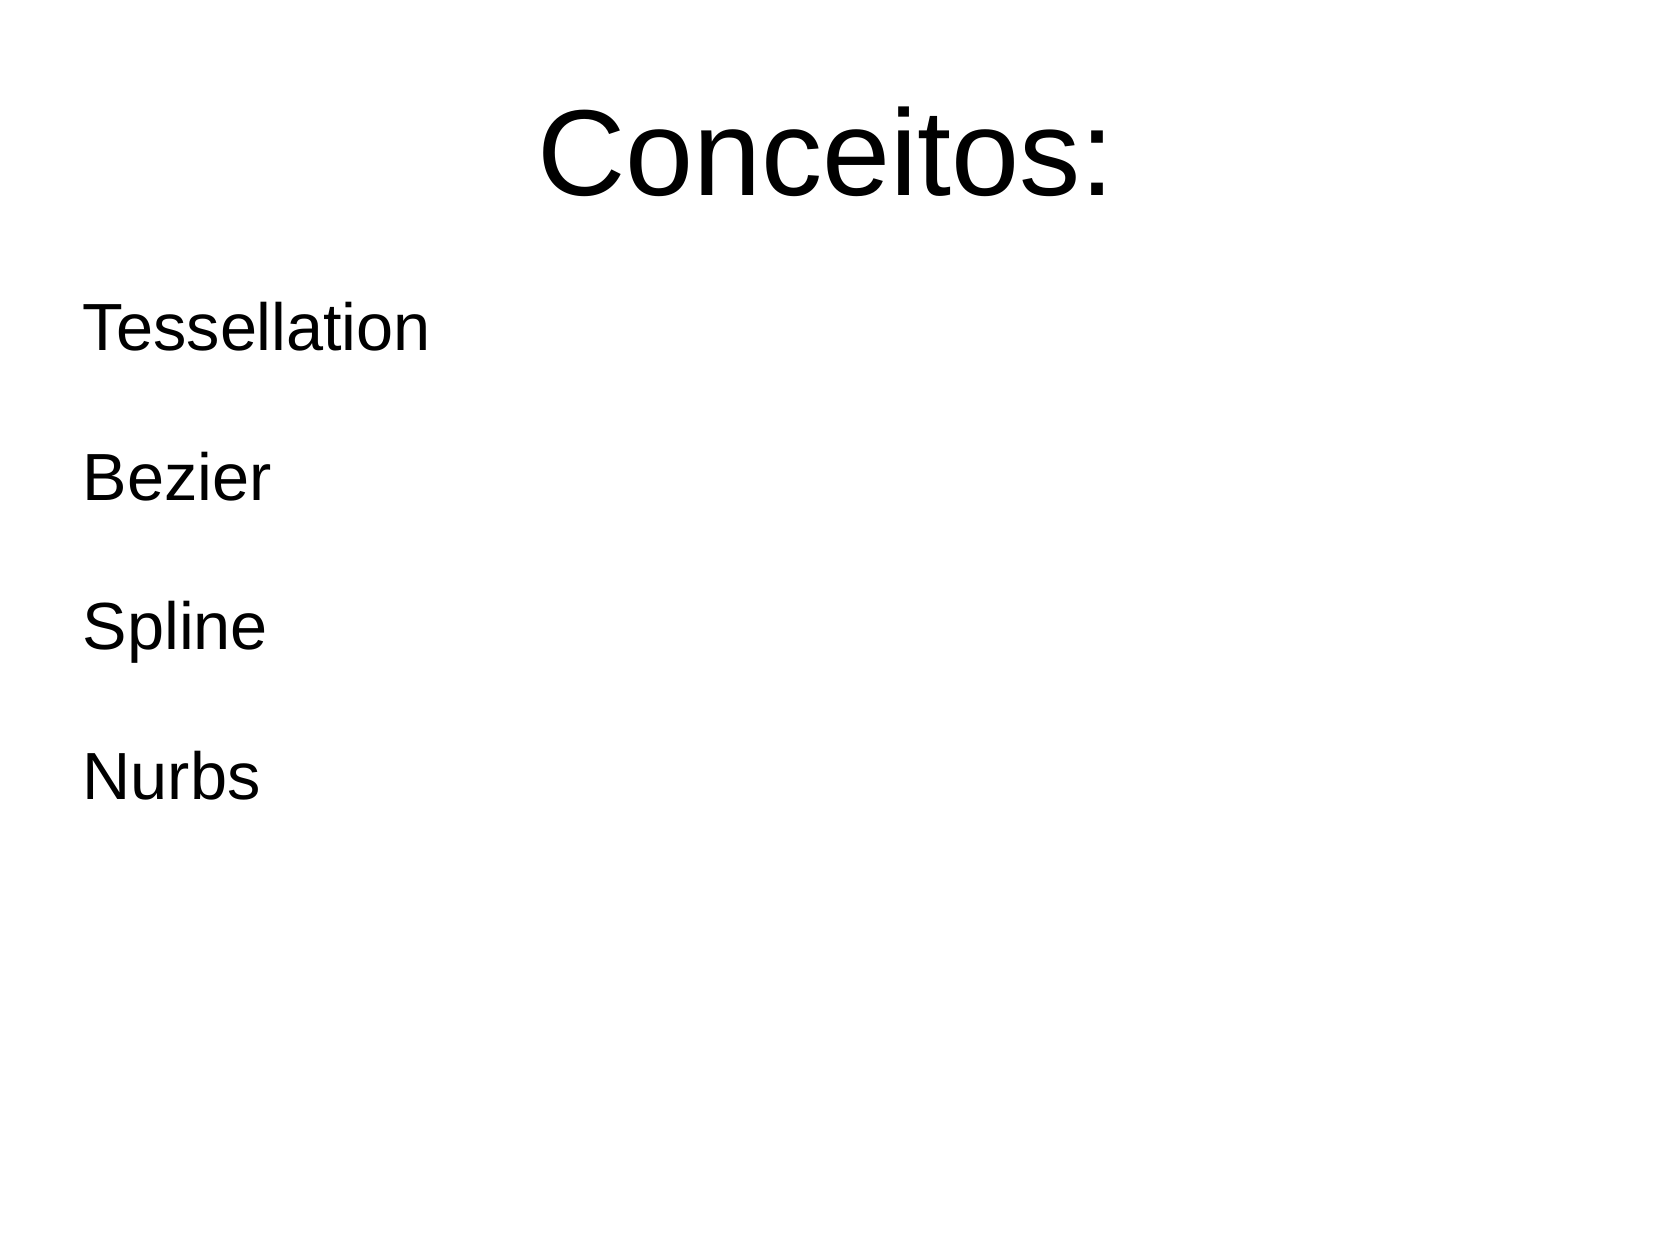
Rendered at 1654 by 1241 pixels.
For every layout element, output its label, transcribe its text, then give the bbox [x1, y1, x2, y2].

title Conceitos: [82, 49, 1571, 257]
subtitle Tessellation Bezier Spline Nurbs [82, 290, 1571, 1010]
